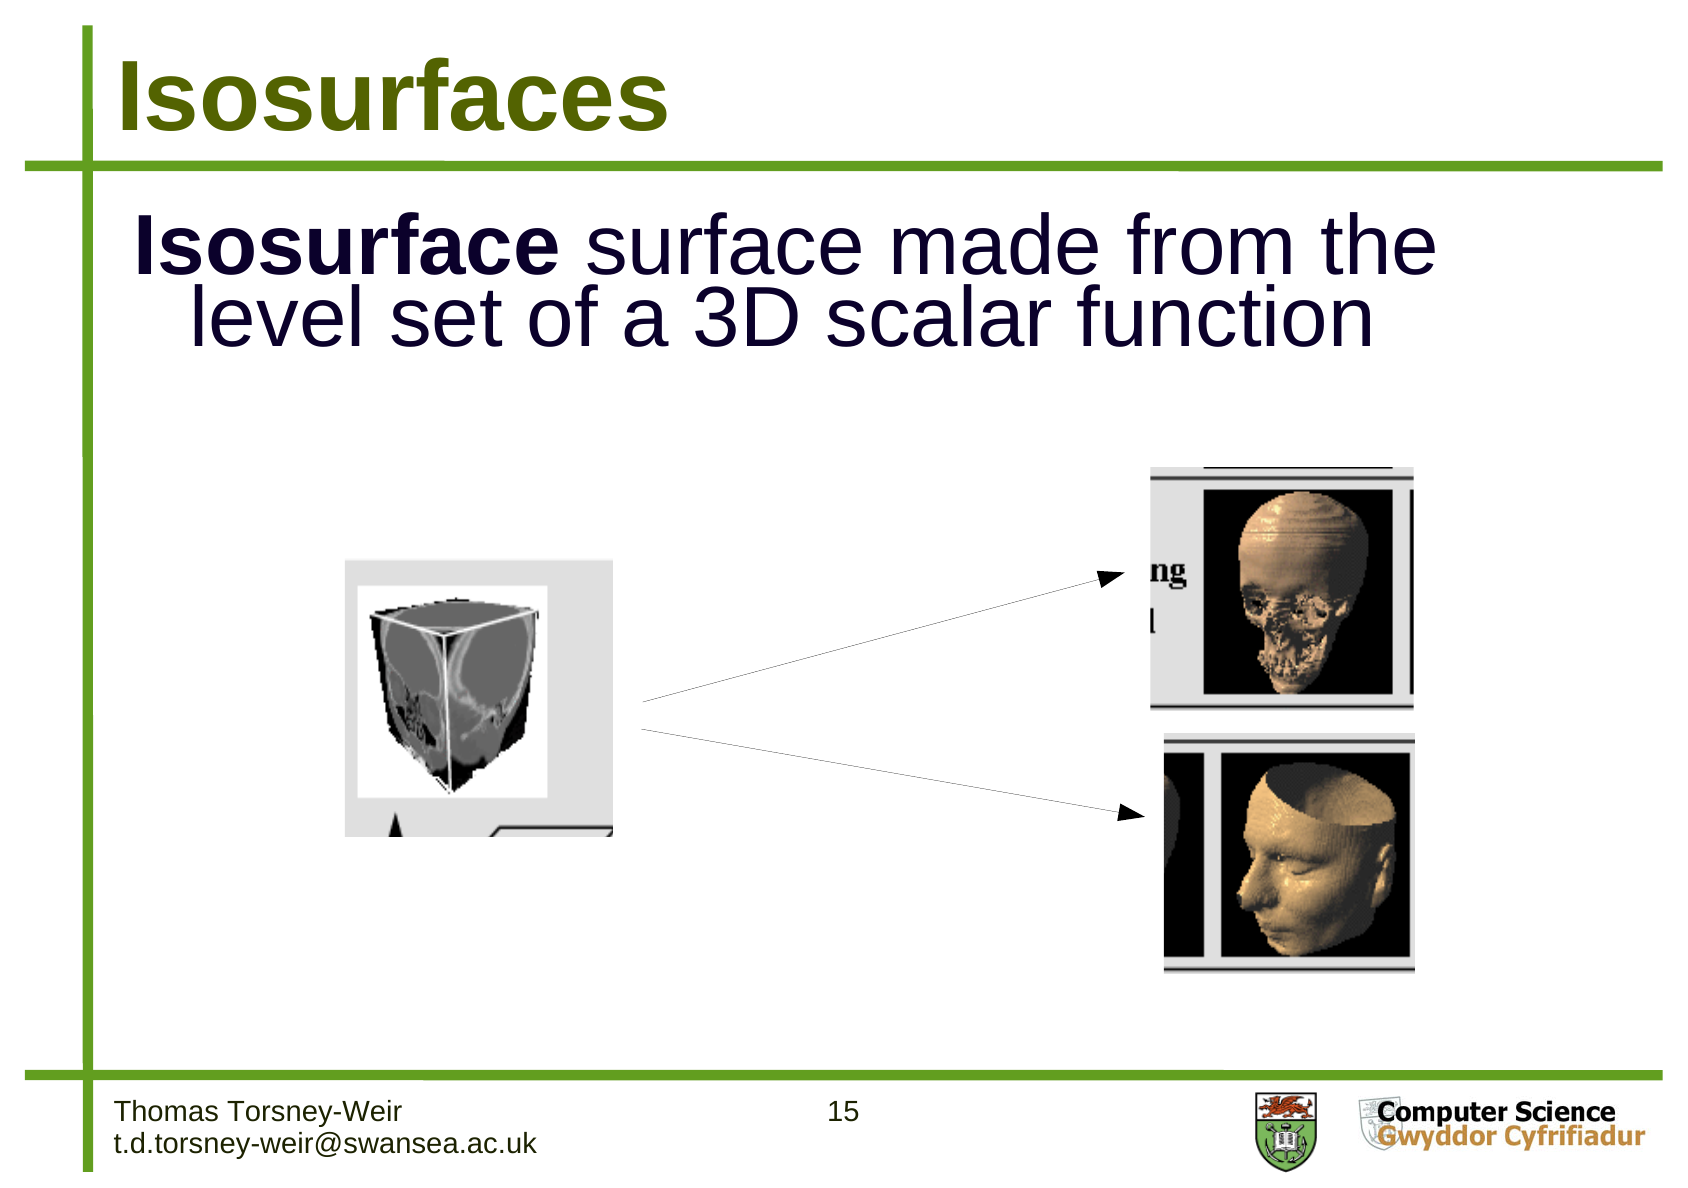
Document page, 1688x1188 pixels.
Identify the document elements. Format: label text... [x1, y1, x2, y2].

picture [1163, 733, 1415, 974]
picture [344, 557, 613, 837]
title Isosurfaces [101, 29, 1665, 166]
picture [1150, 467, 1414, 711]
picture [1240, 1092, 1654, 1173]
list Isosurface surface made from the level set of a 3D scalar function [117, 209, 1624, 994]
